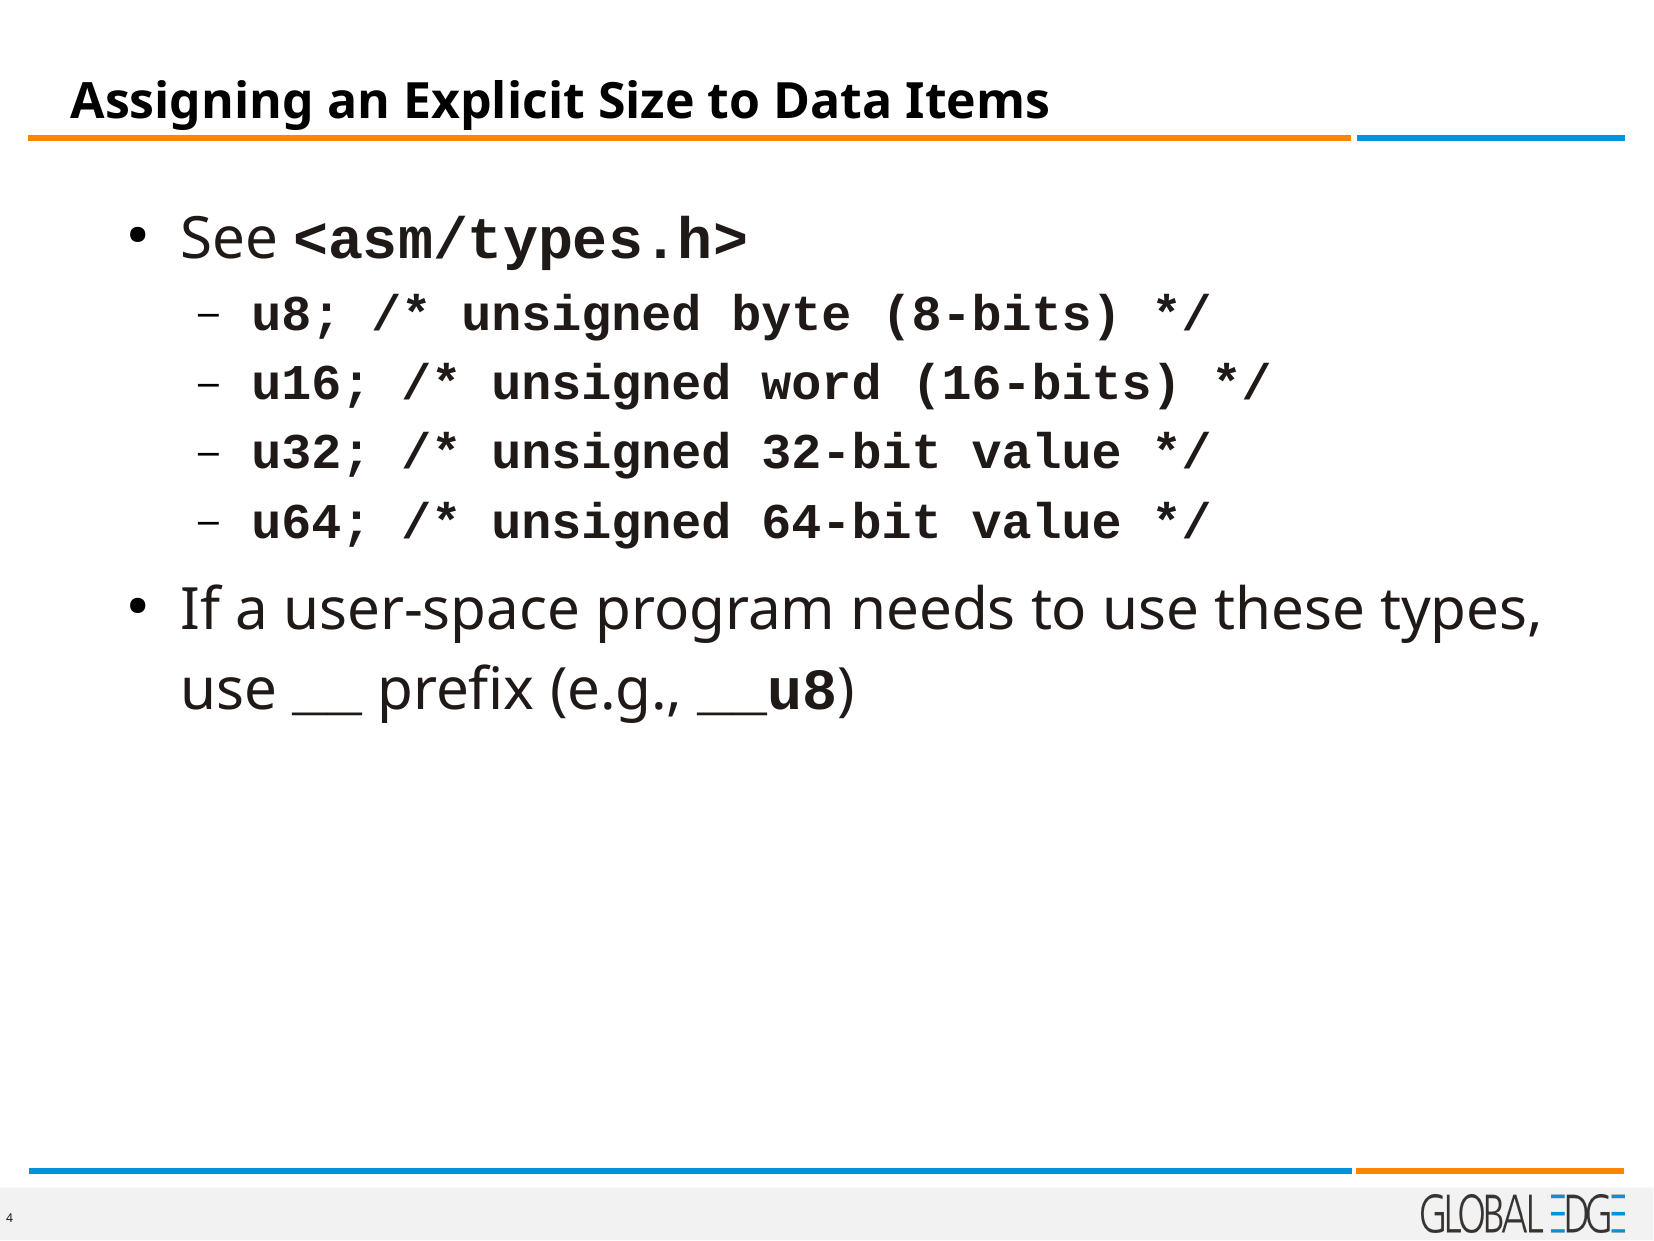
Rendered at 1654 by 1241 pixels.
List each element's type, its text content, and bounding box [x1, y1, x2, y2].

text_box Assigning an Explicit Size to Data Items [70, 59, 1471, 140]
picture [1421, 1194, 1625, 1233]
list See <asm/types.h> u8; /* unsigned byte (8-bits) */ u16; /* unsigned word (16-bits) */ u32; /* unsigned 32-bit value */ u64; /* unsigned 64-bit value */ If a user-space program needs to use these types, use __ prefix (e.g., __u8) [94, 188, 1560, 969]
